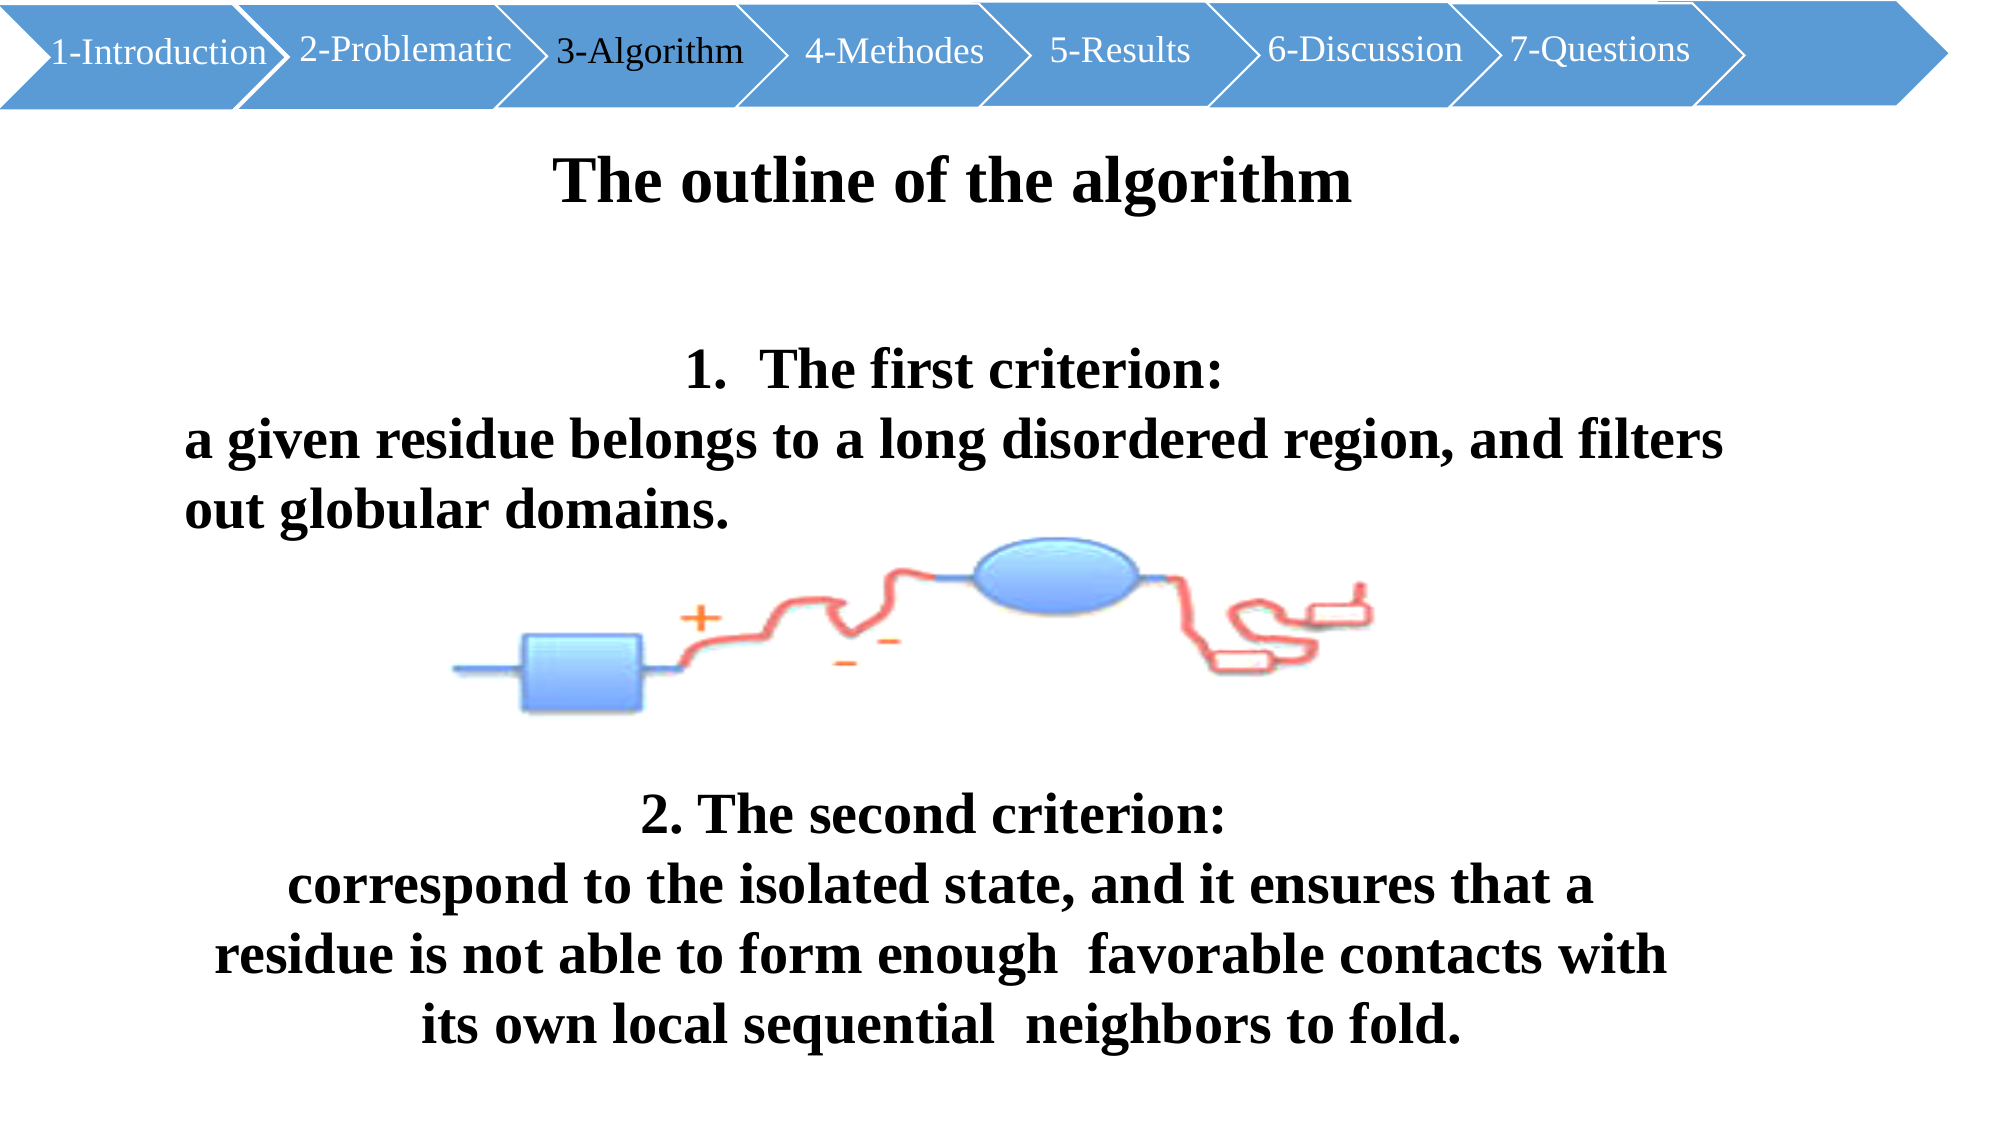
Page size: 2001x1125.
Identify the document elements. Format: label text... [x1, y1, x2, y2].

text_box 6-Discussion [1252, 16, 1481, 77]
text_box [0, 0, 1951, 111]
text_box 4-Methodes [790, 18, 1002, 79]
text_box The outline of the algorithm [538, 129, 1386, 224]
text_box 1-Introduction [35, 19, 285, 80]
text_box 5-Results [1034, 17, 1208, 79]
text_box 7-Questions [1494, 16, 1708, 77]
text_box 2-Problematic [284, 16, 530, 78]
text_box The first criterion: a given residue belongs to a long disordered region, and filters out globular domains. [169, 323, 1774, 548]
picture [423, 548, 1520, 751]
text_box 3-Algorithm [541, 18, 761, 79]
text_box 2. The second criterion: correspond to the isolated state, and it ensures that a residue is not able to form enough favorable contacts with its own local sequential neighbors to fold. [198, 768, 1685, 1063]
